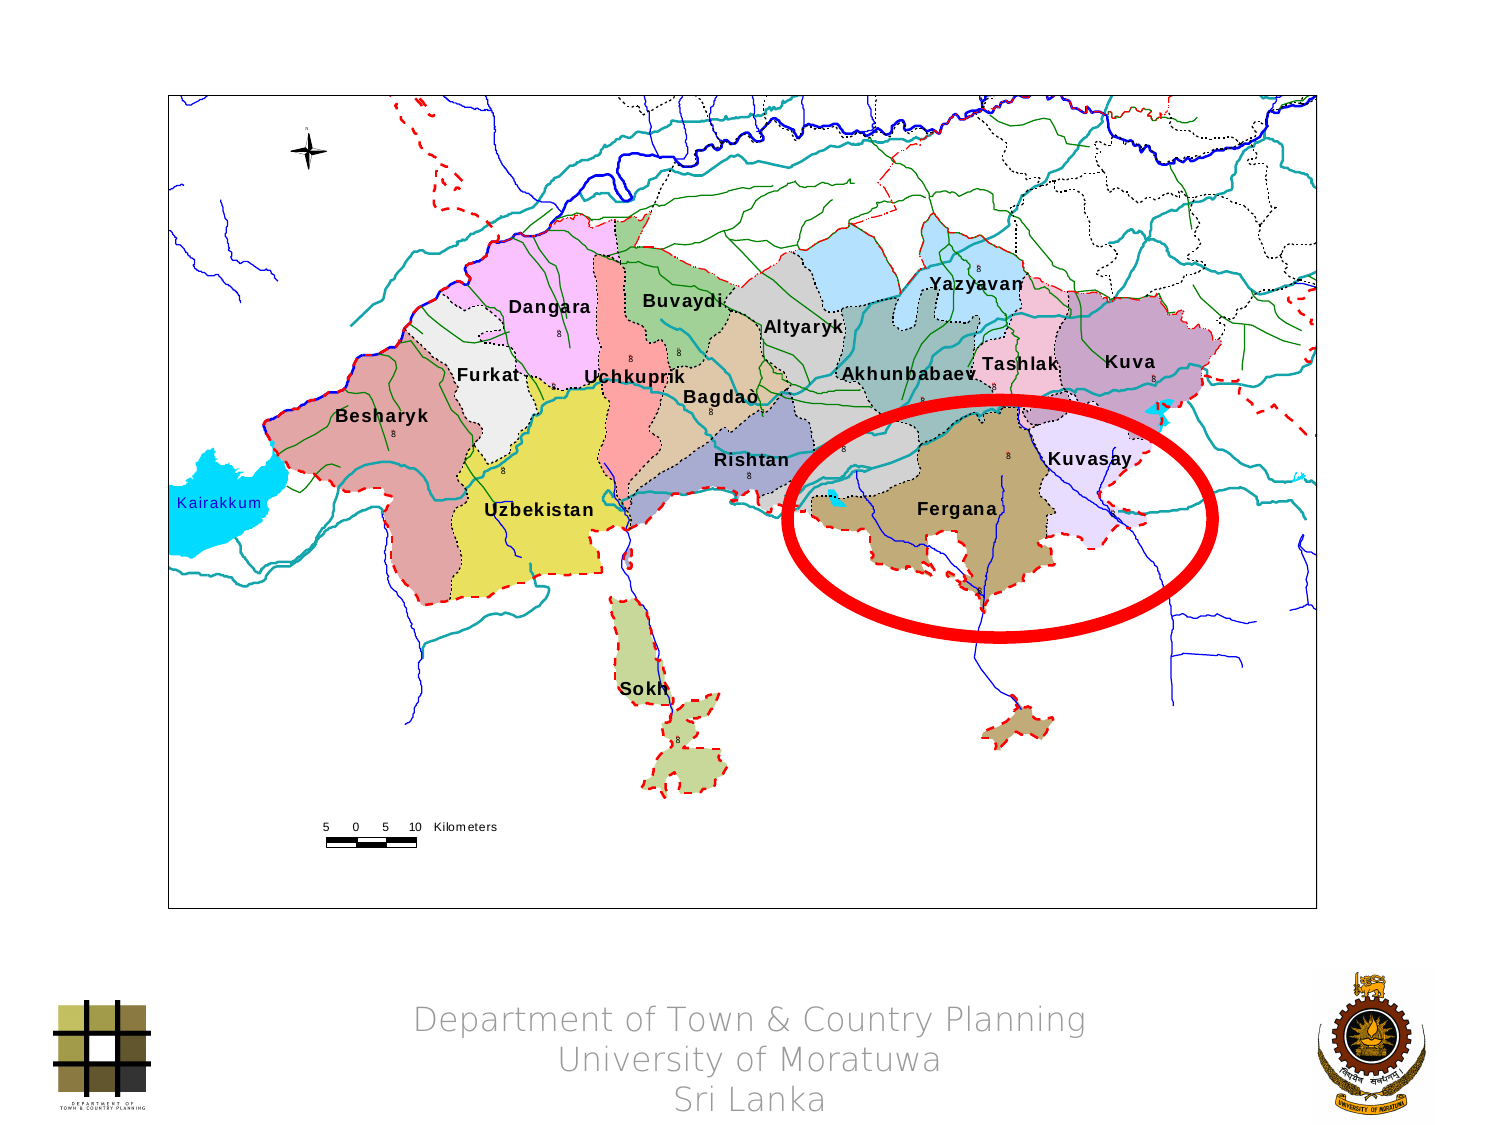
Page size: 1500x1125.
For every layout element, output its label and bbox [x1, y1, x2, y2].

picture [147, 67, 1380, 941]
picture [53, 1000, 151, 1110]
picture [1312, 966, 1435, 1125]
